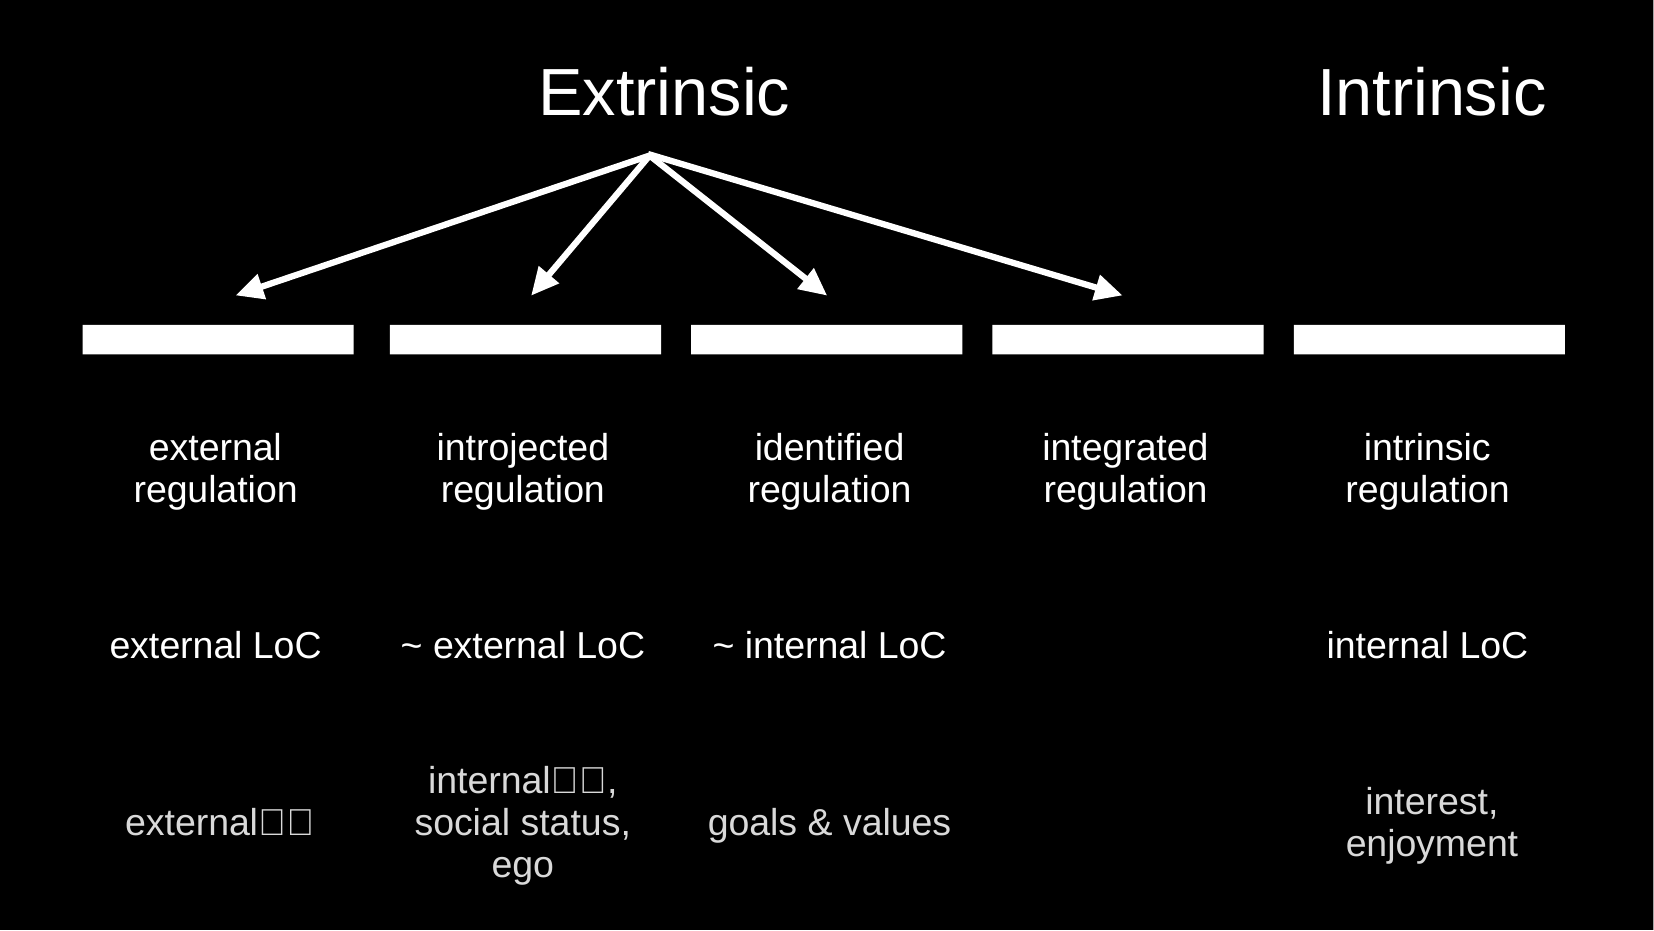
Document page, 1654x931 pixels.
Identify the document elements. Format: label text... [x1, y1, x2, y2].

text_box [82, 324, 354, 355]
text_box [992, 324, 1264, 355]
text_box [1293, 324, 1565, 355]
list interest, enjoyment [1299, 759, 1565, 886]
list ~ external LoC [390, 582, 656, 709]
list external🥕🏒 [87, 759, 353, 886]
list integrated regulation [992, 405, 1259, 532]
list goals & values [696, 759, 963, 886]
list external regulation [82, 405, 349, 532]
list internal🥕🏒, social status, ego [390, 759, 656, 886]
text_box [691, 324, 963, 355]
list Intrinsic [1299, 29, 1565, 156]
list identified regulation [696, 405, 963, 532]
list external LoC [82, 582, 349, 709]
list ~ internal LoC [696, 582, 963, 709]
list introjected regulation [390, 405, 656, 532]
list internal LoC [1294, 582, 1561, 709]
list intrinsic regulation [1294, 405, 1561, 532]
list Extrinsic [531, 29, 798, 156]
text_box [389, 324, 662, 355]
